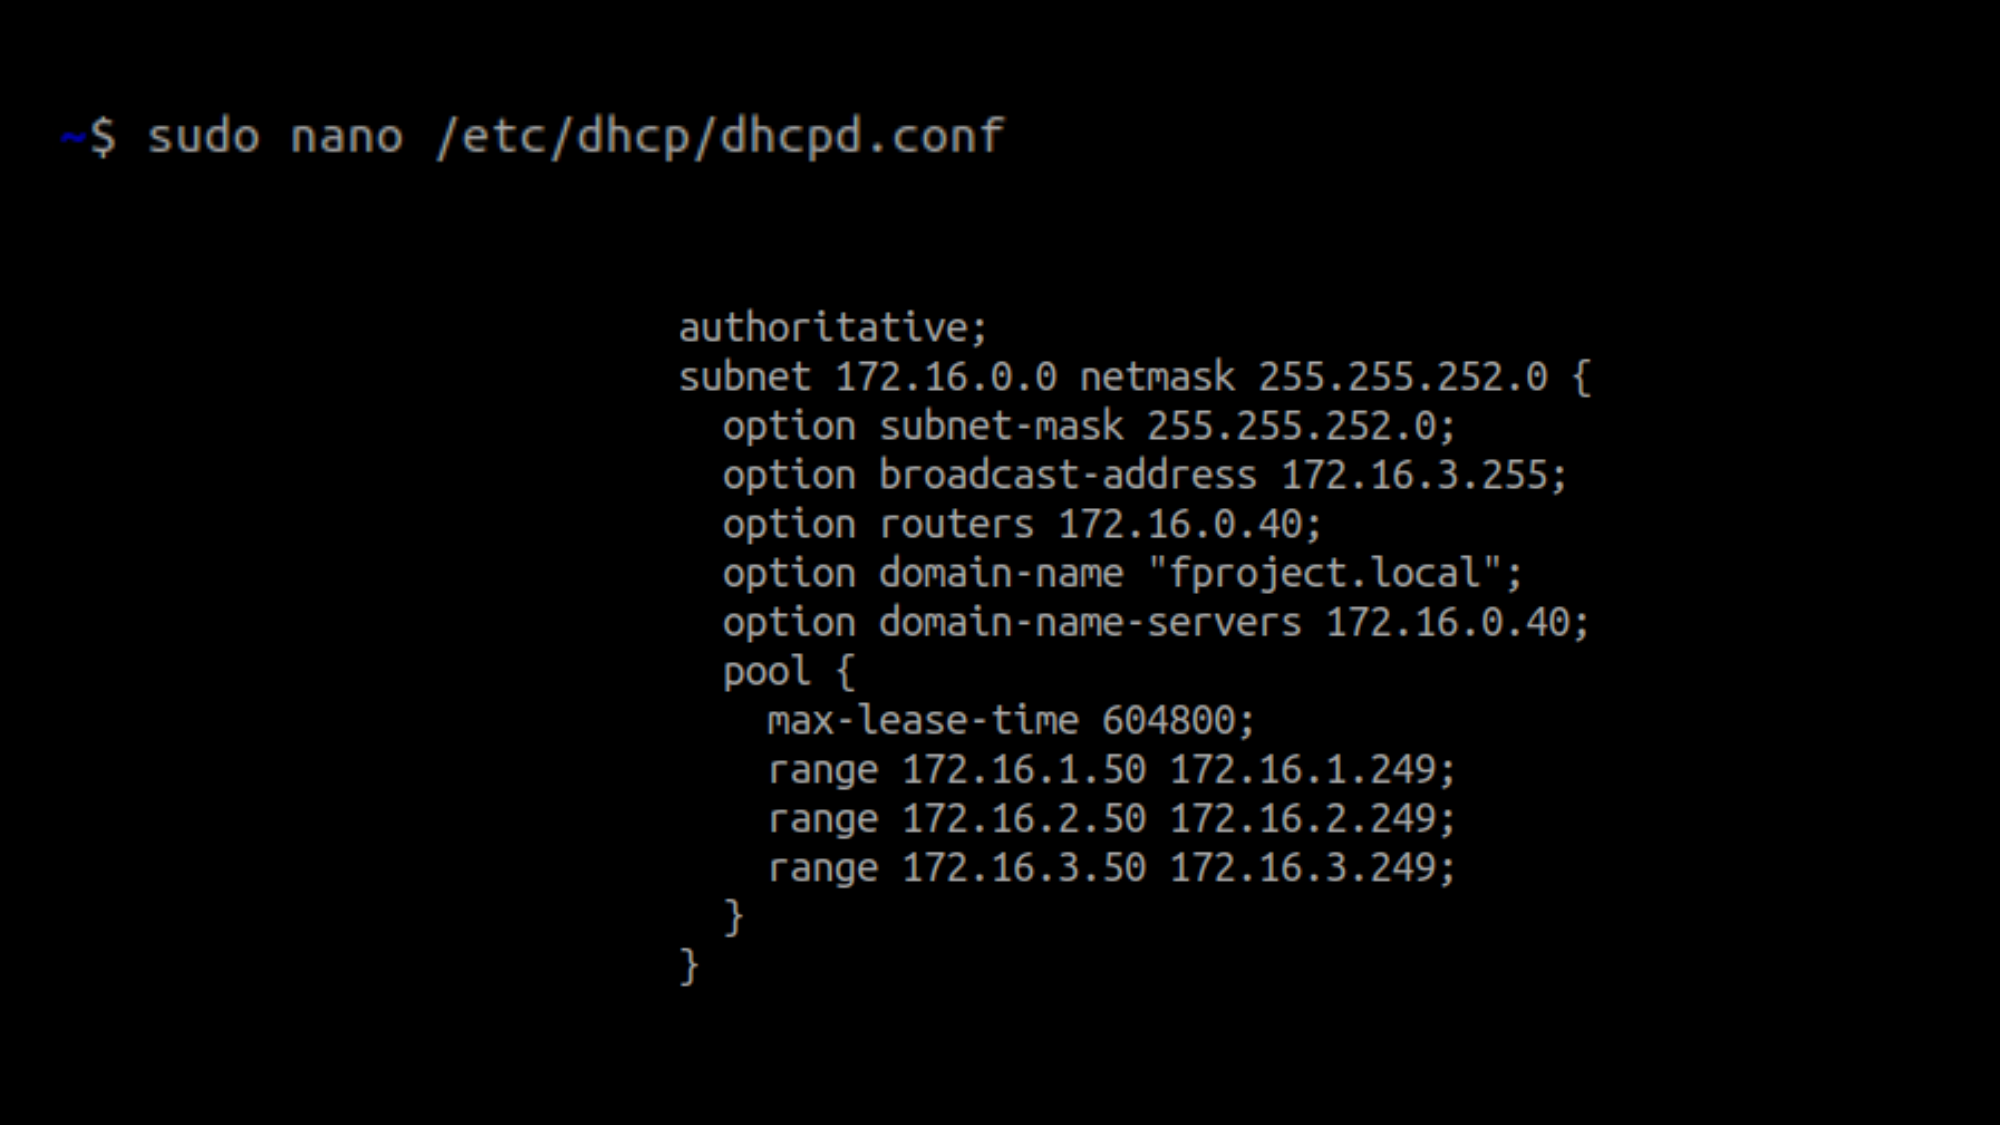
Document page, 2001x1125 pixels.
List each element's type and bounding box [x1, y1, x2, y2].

picture [52, 108, 1027, 169]
picture [679, 304, 1811, 1106]
